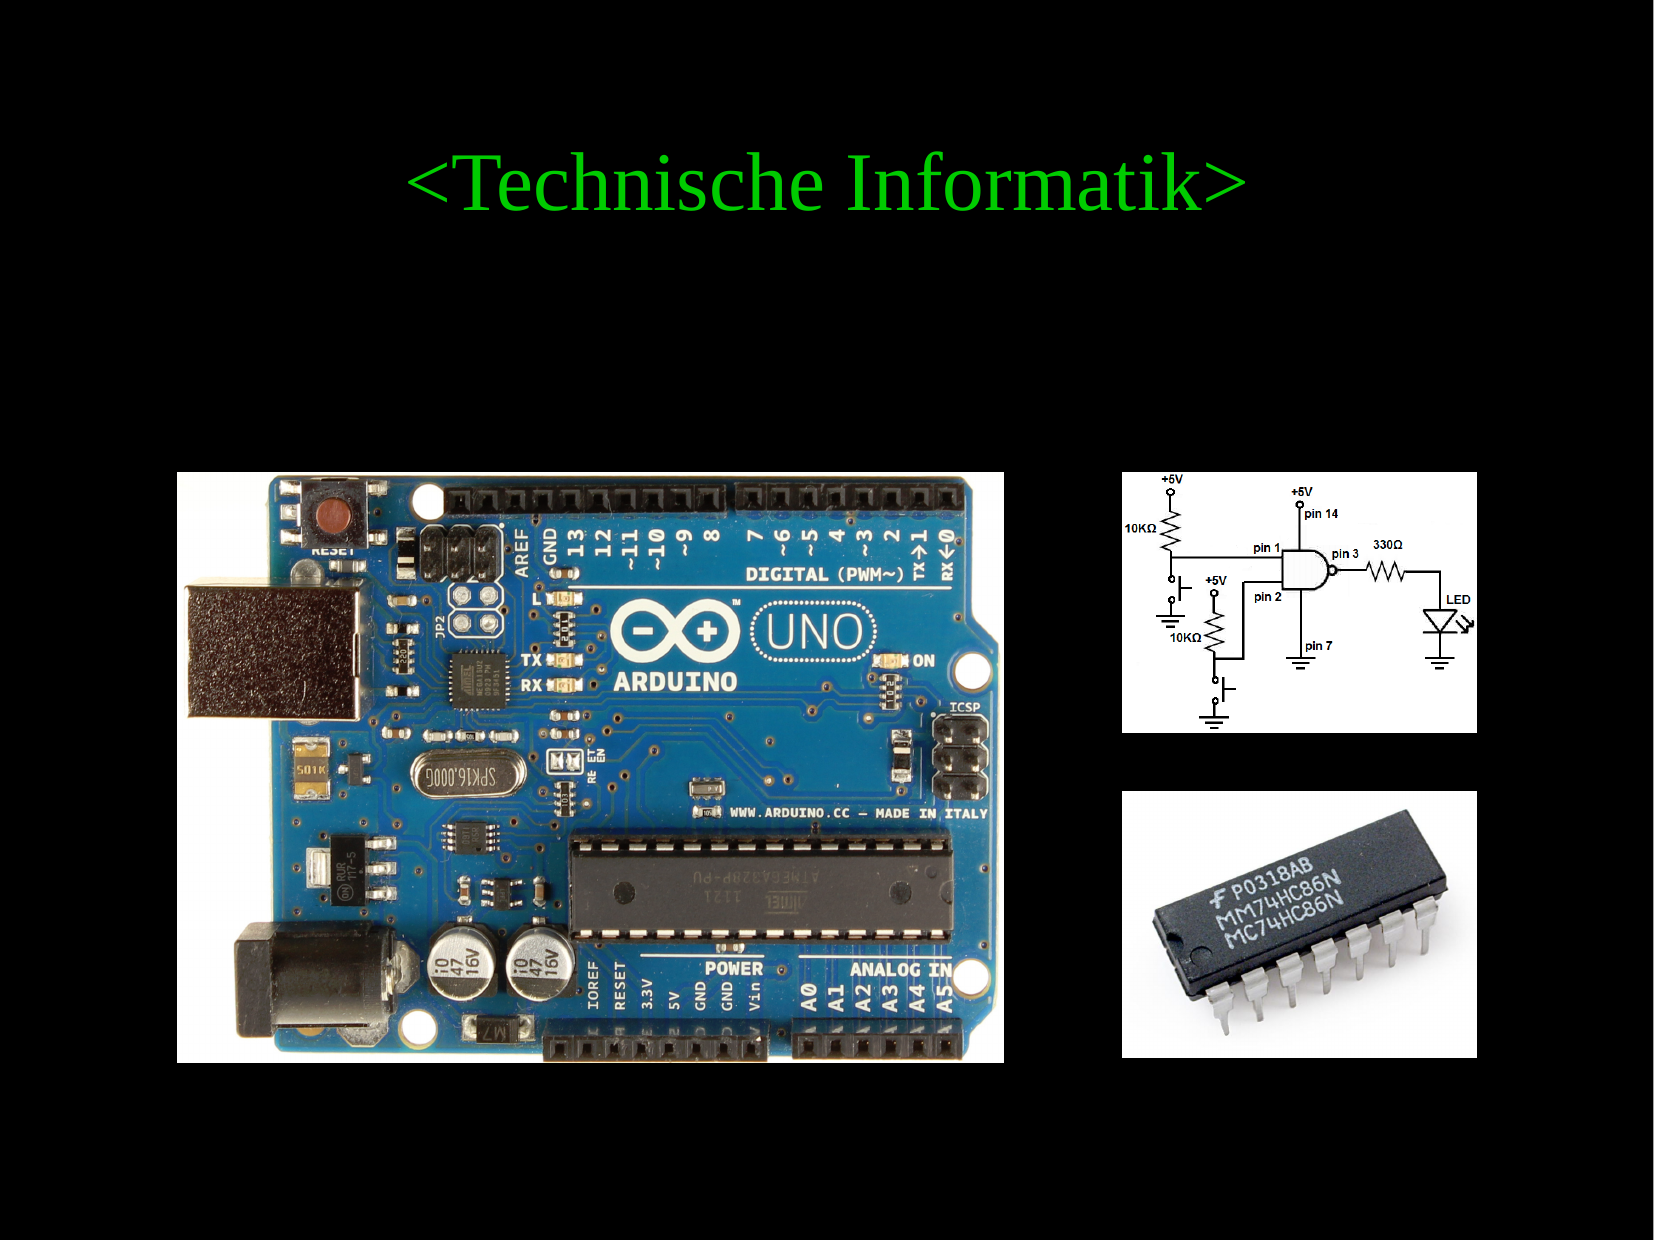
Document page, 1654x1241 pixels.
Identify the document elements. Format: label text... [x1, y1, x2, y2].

picture [1122, 472, 1477, 733]
picture [177, 472, 1004, 1063]
picture [1122, 791, 1477, 1058]
text_box <Technische Informatik> [389, 129, 1335, 329]
